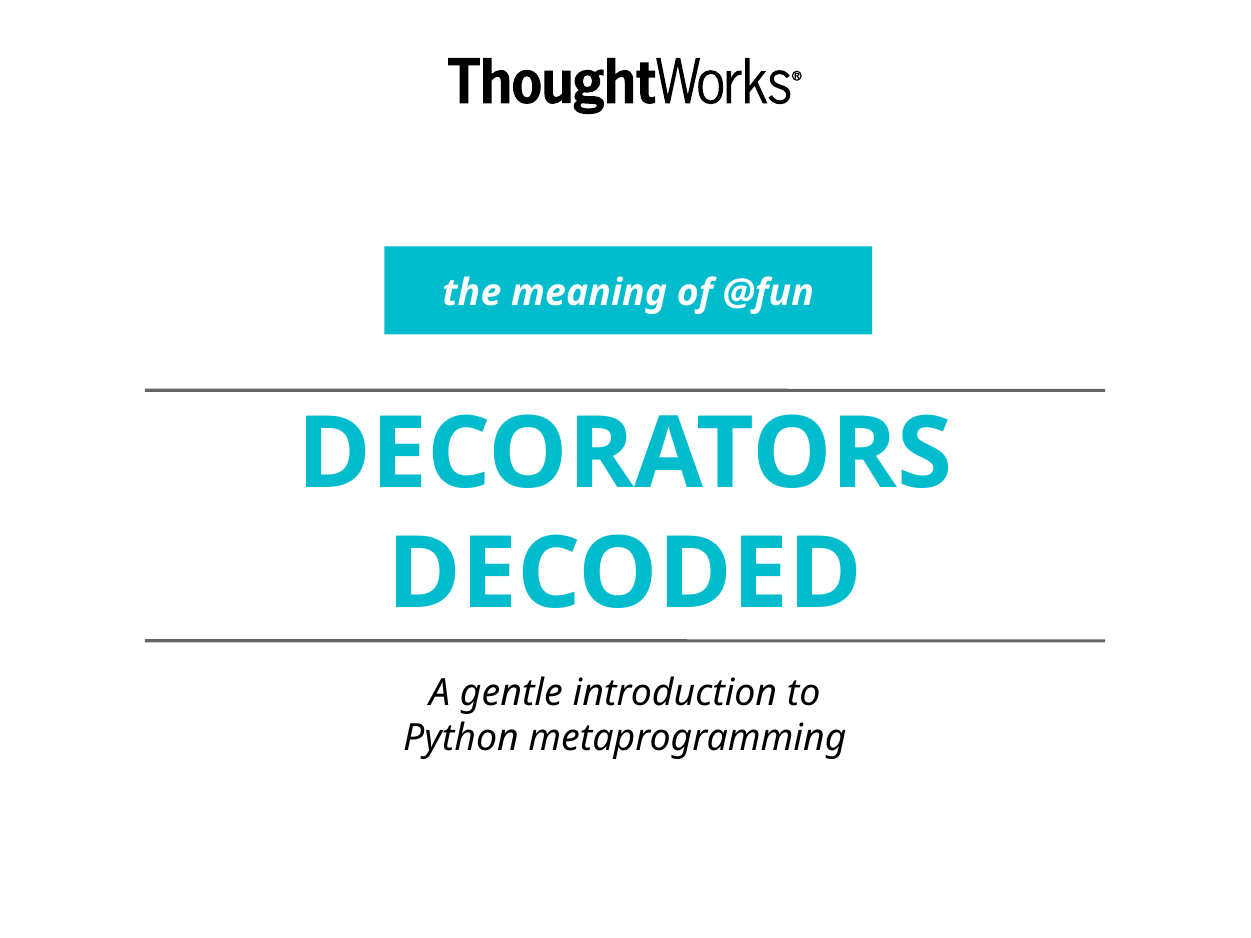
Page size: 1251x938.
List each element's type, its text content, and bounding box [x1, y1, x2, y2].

title DECORATORS DECODED [62, 383, 1188, 632]
subtitle the meaning of @fun [314, 246, 943, 335]
list A gentle introduction to Python metaprogramming [204, 655, 1046, 905]
